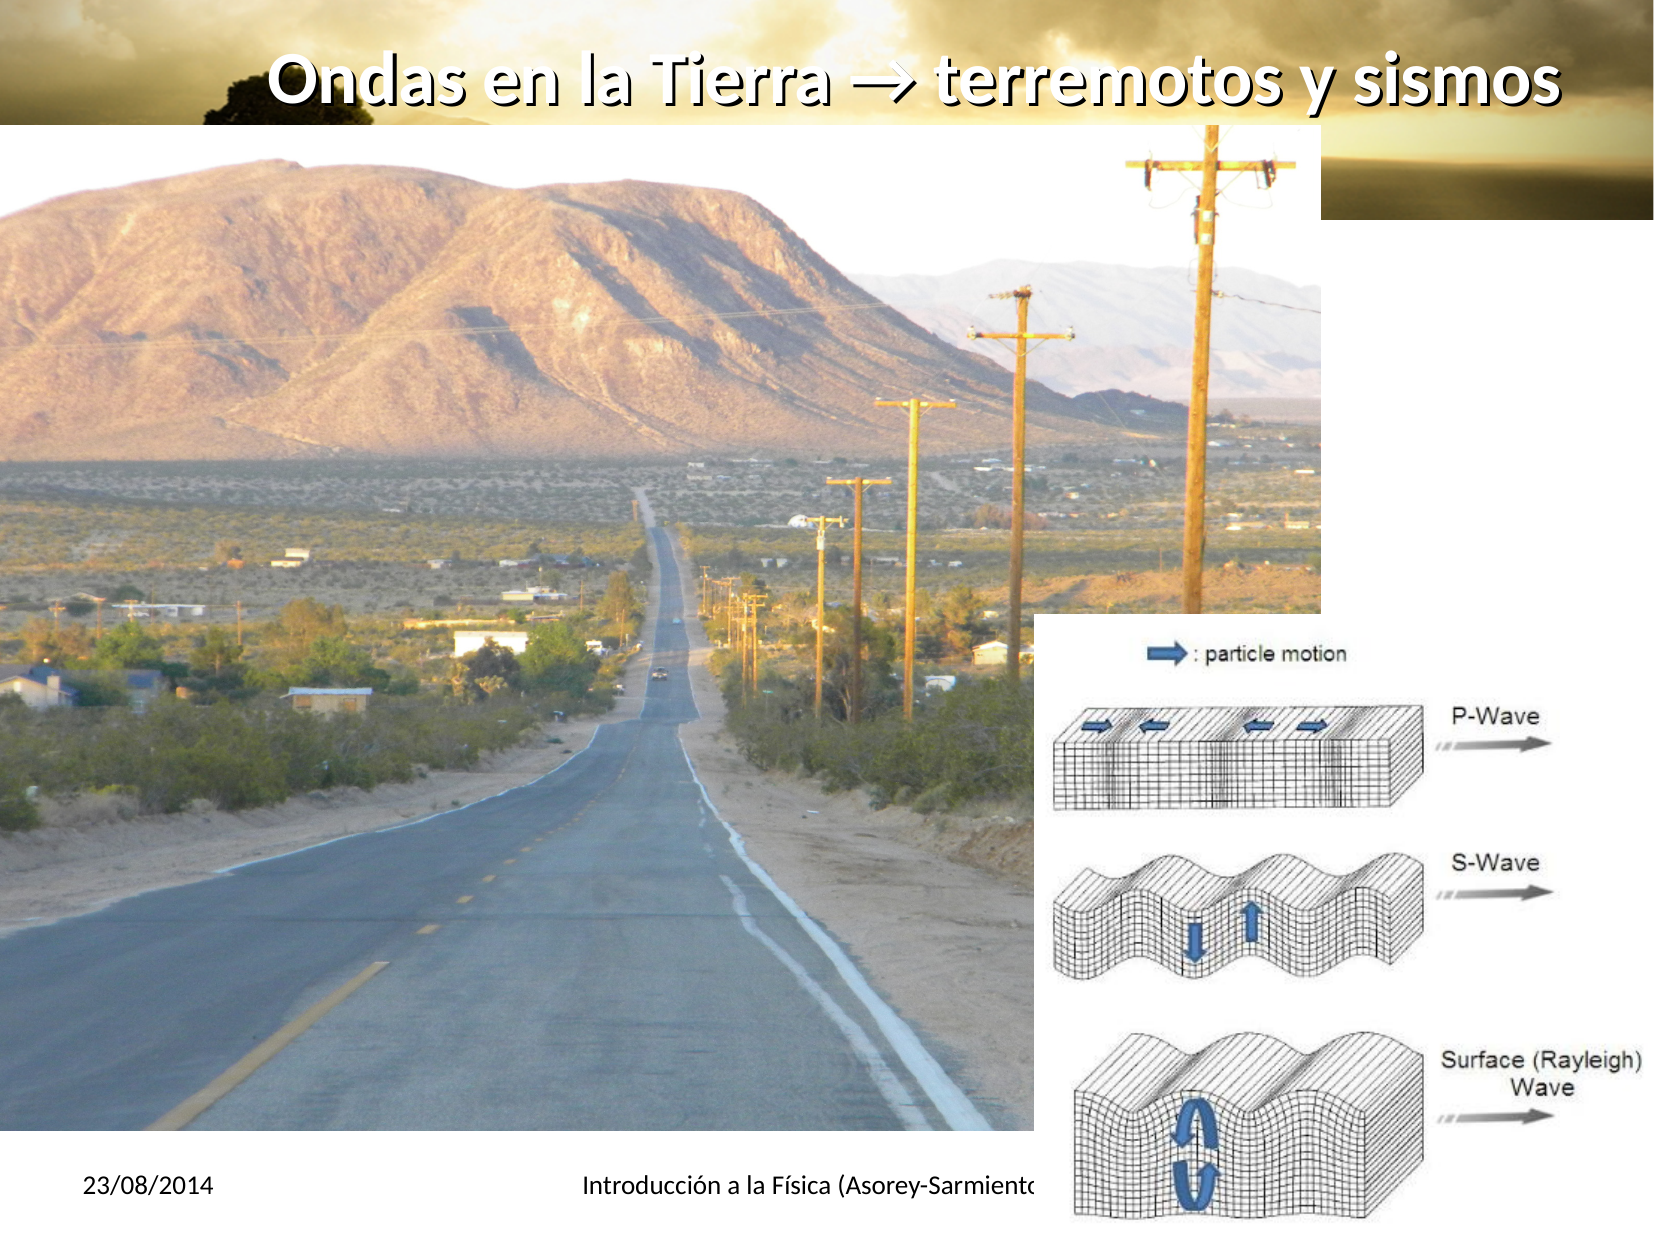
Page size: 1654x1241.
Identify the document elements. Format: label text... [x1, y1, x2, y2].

picture [0, 0, 1654, 1232]
title Ondas en la Tierra → terremotos y sismos [75, 19, 1564, 151]
